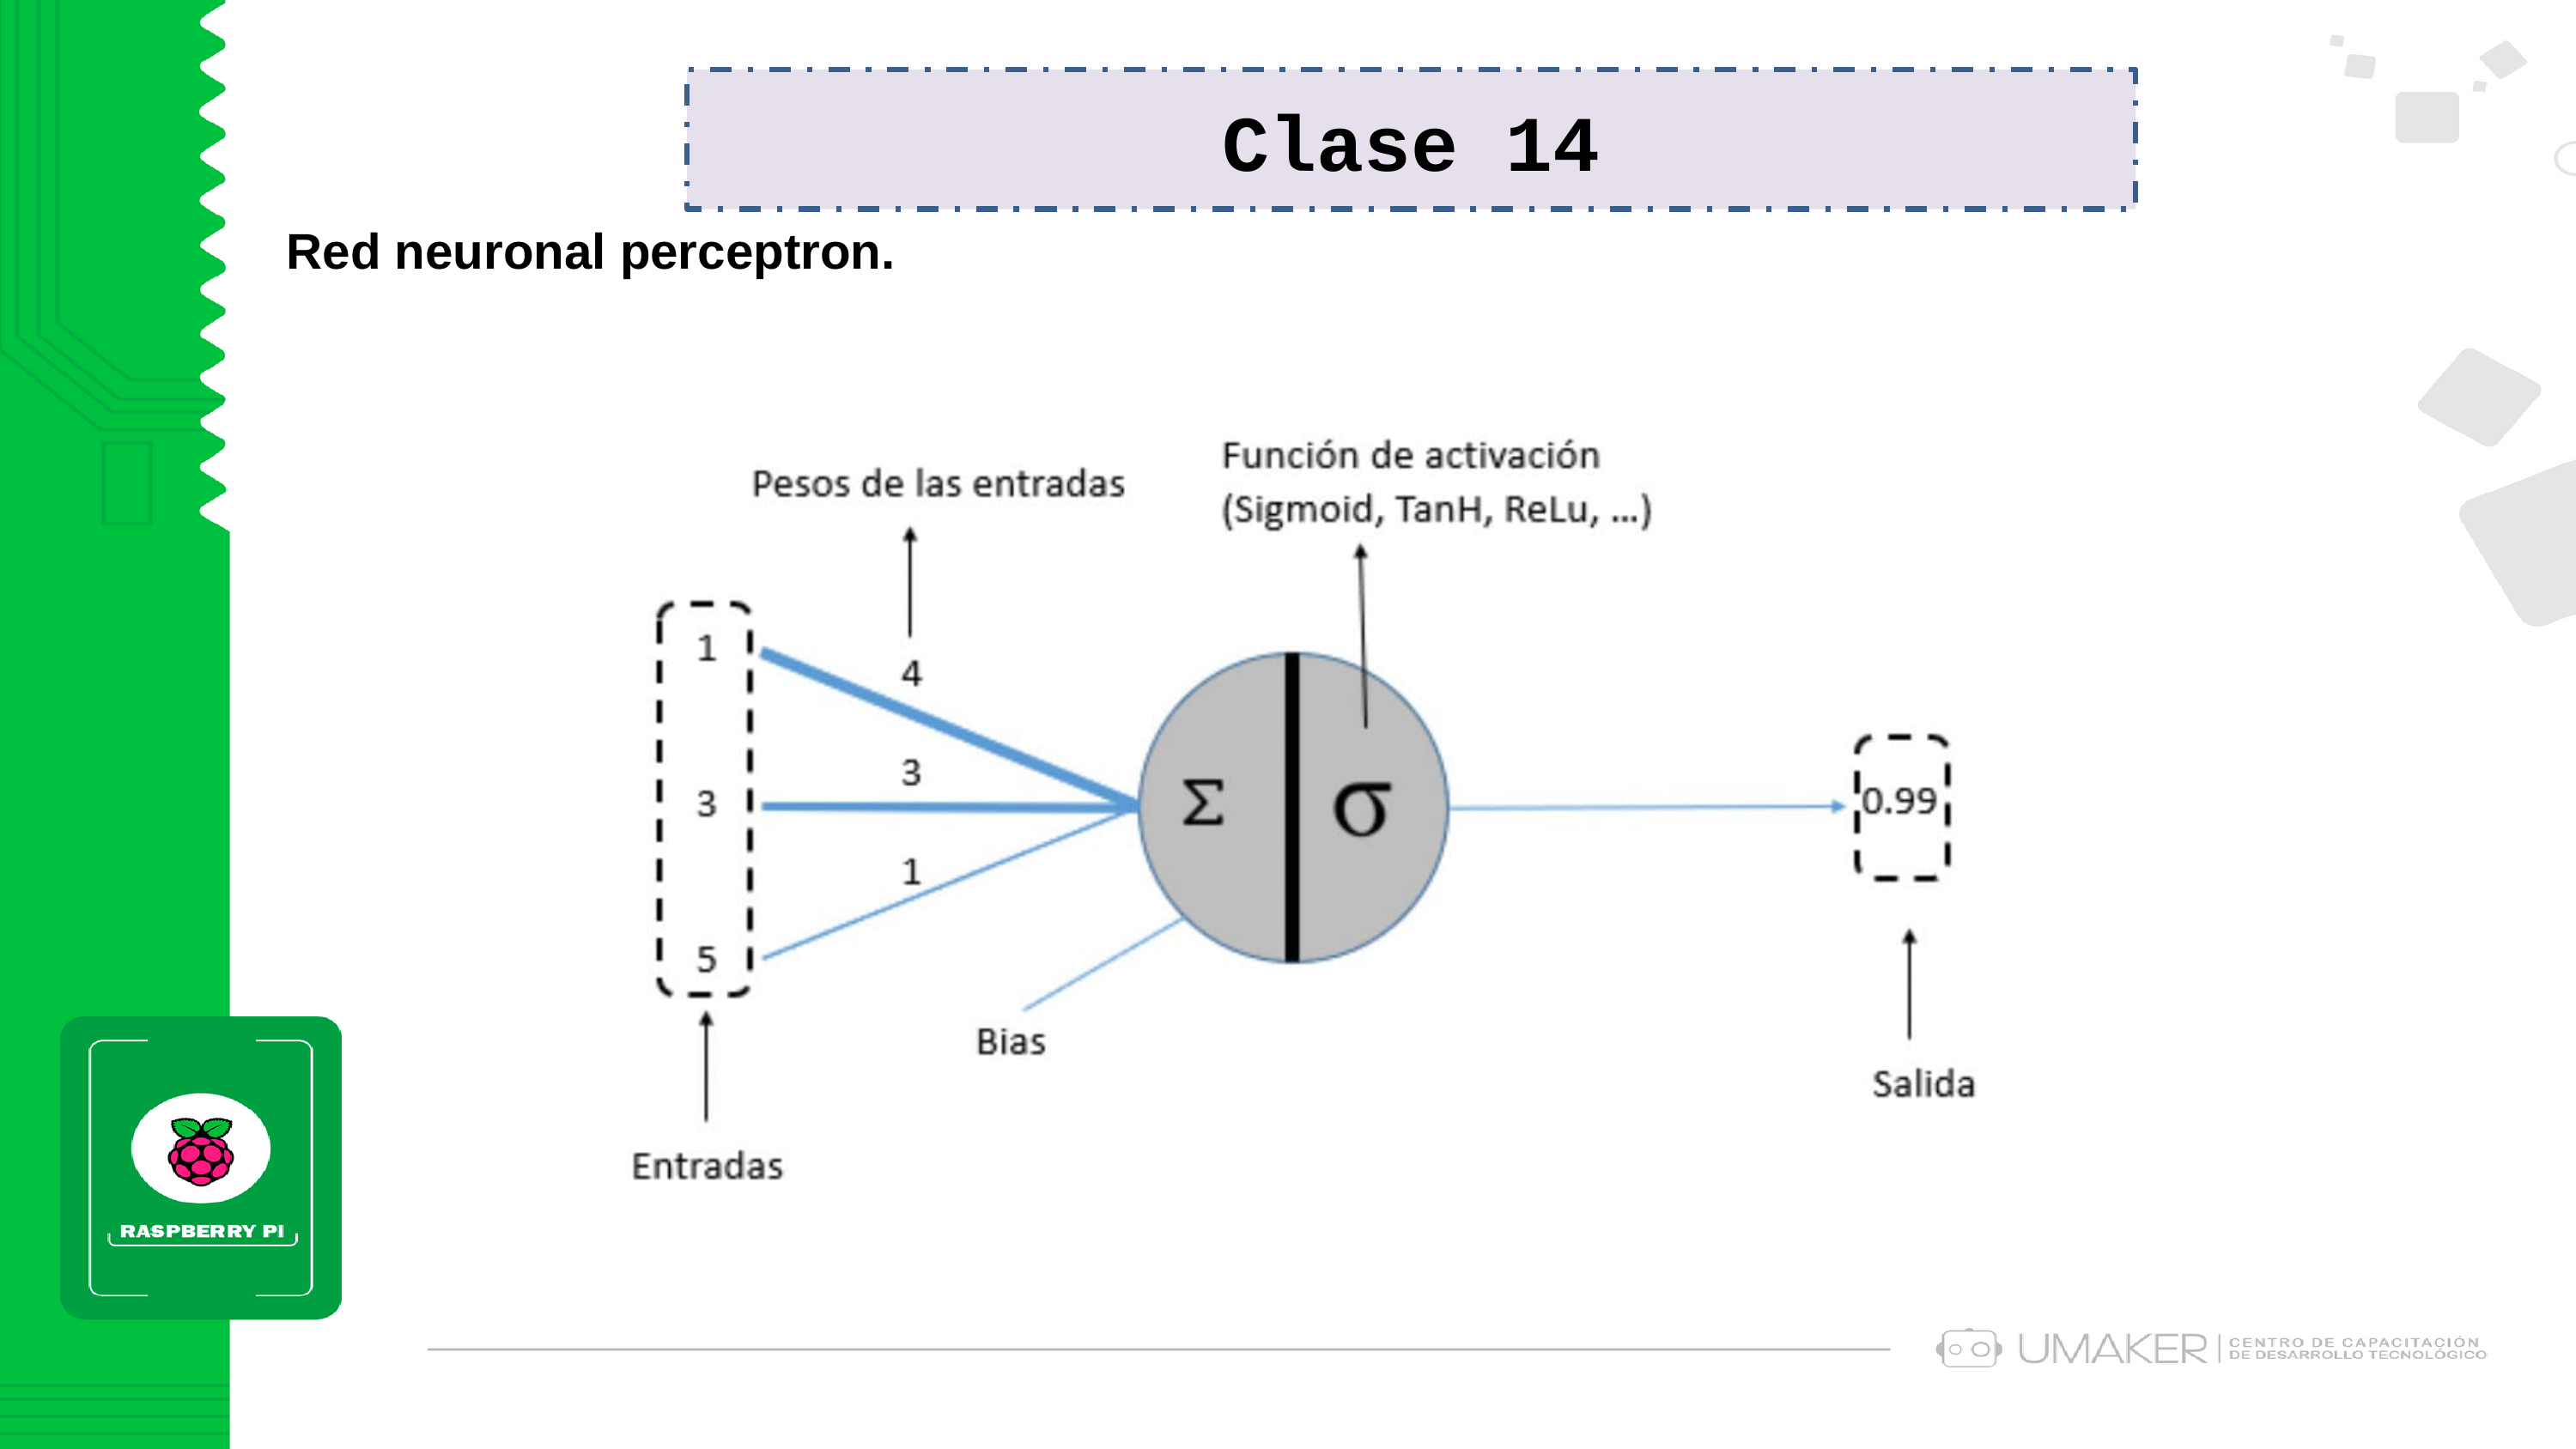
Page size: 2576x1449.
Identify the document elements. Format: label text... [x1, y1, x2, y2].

picture [0, 0, 2576, 1449]
text_box Red neuronal perceptron. [243, 213, 2378, 366]
text_box Clase 14 [687, 70, 2136, 209]
